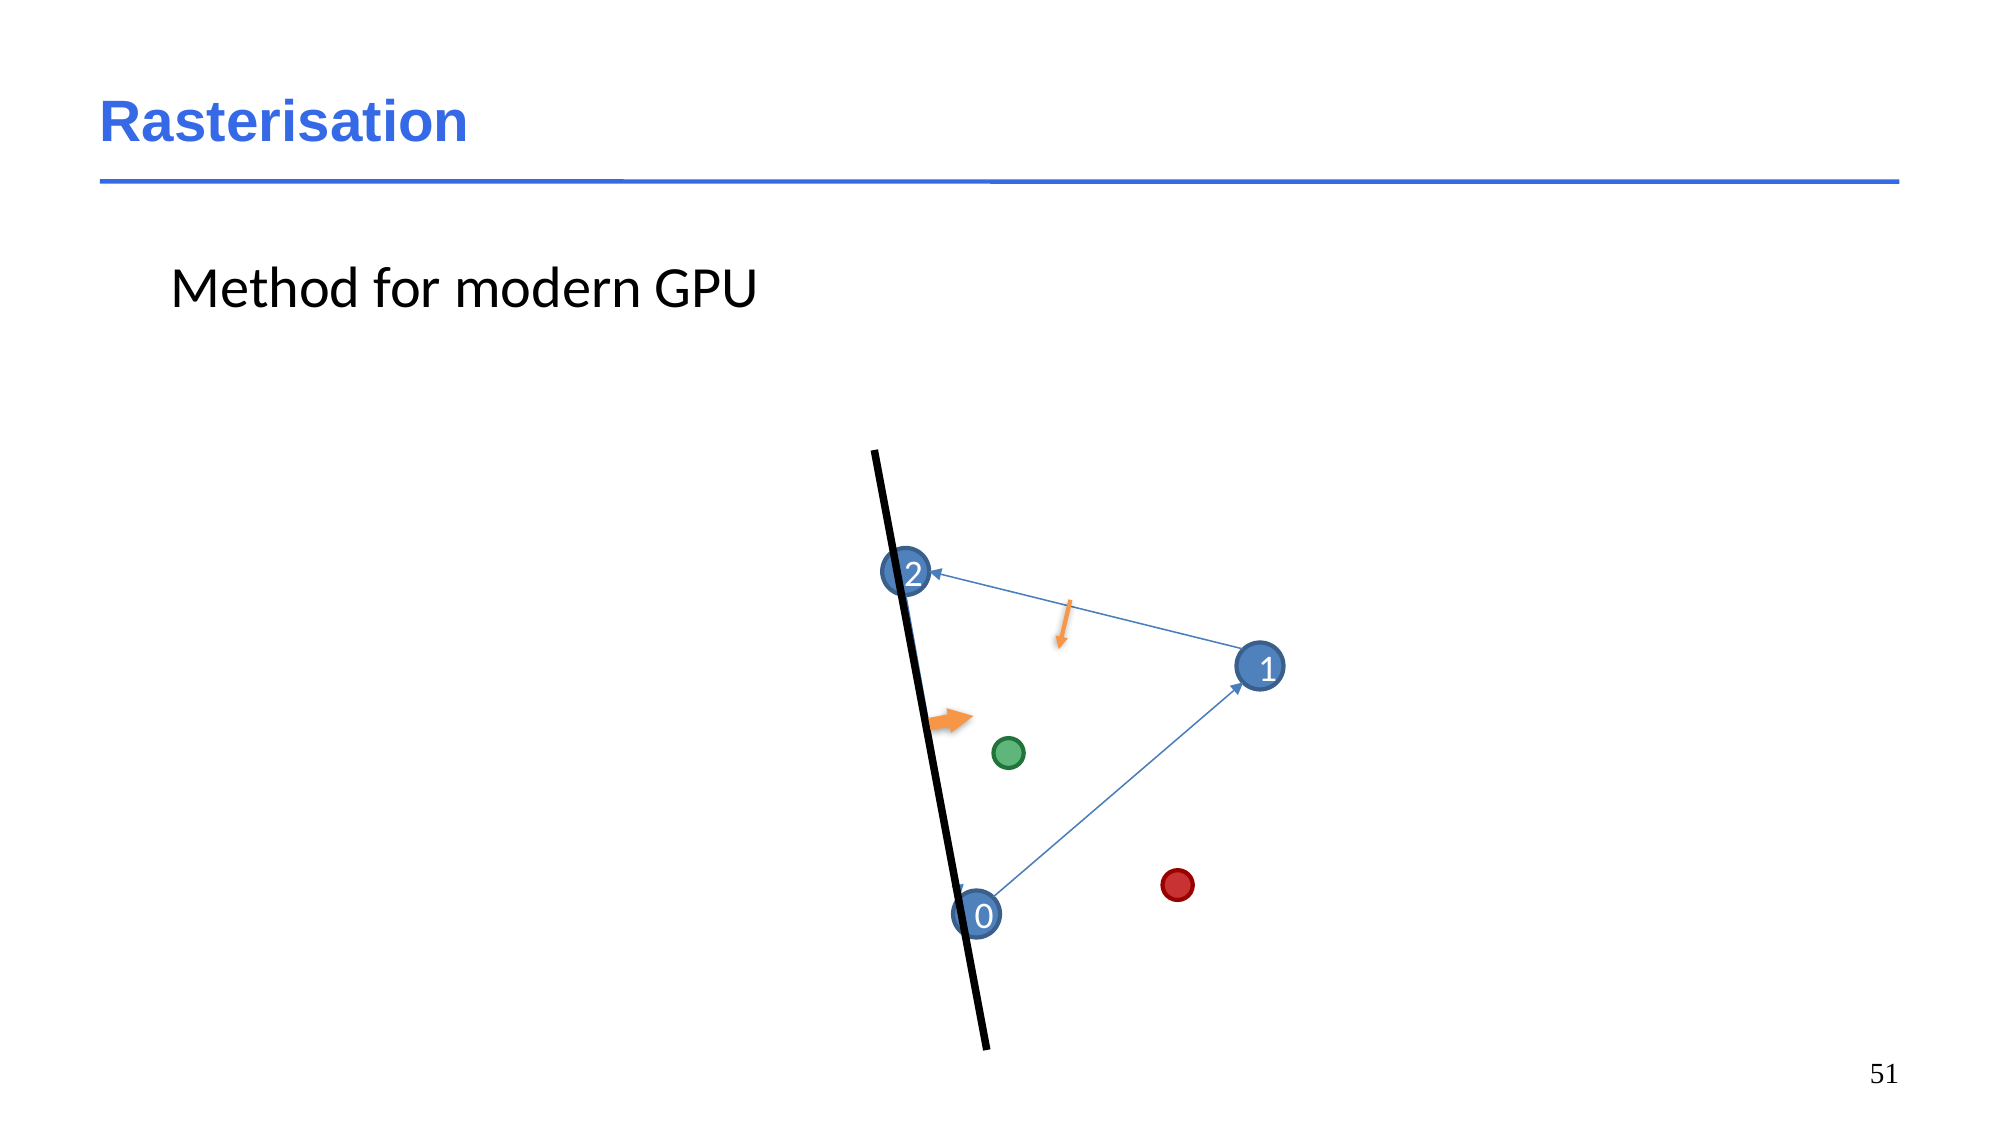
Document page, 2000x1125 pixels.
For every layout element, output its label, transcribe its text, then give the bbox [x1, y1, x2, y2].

list Method for modern GPU [100, 263, 1900, 976]
text_box 1 [1236, 642, 1284, 690]
text_box 2 [882, 554, 897, 594]
text_box 0 [953, 904, 960, 931]
text_box 2 [897, 547, 930, 595]
text_box [993, 738, 1024, 768]
text_box 0 [962, 890, 1001, 938]
title Rasterisation [99, 27, 1900, 215]
list Method for modern GPU [907, 574, 1241, 896]
text_box [1162, 870, 1193, 901]
